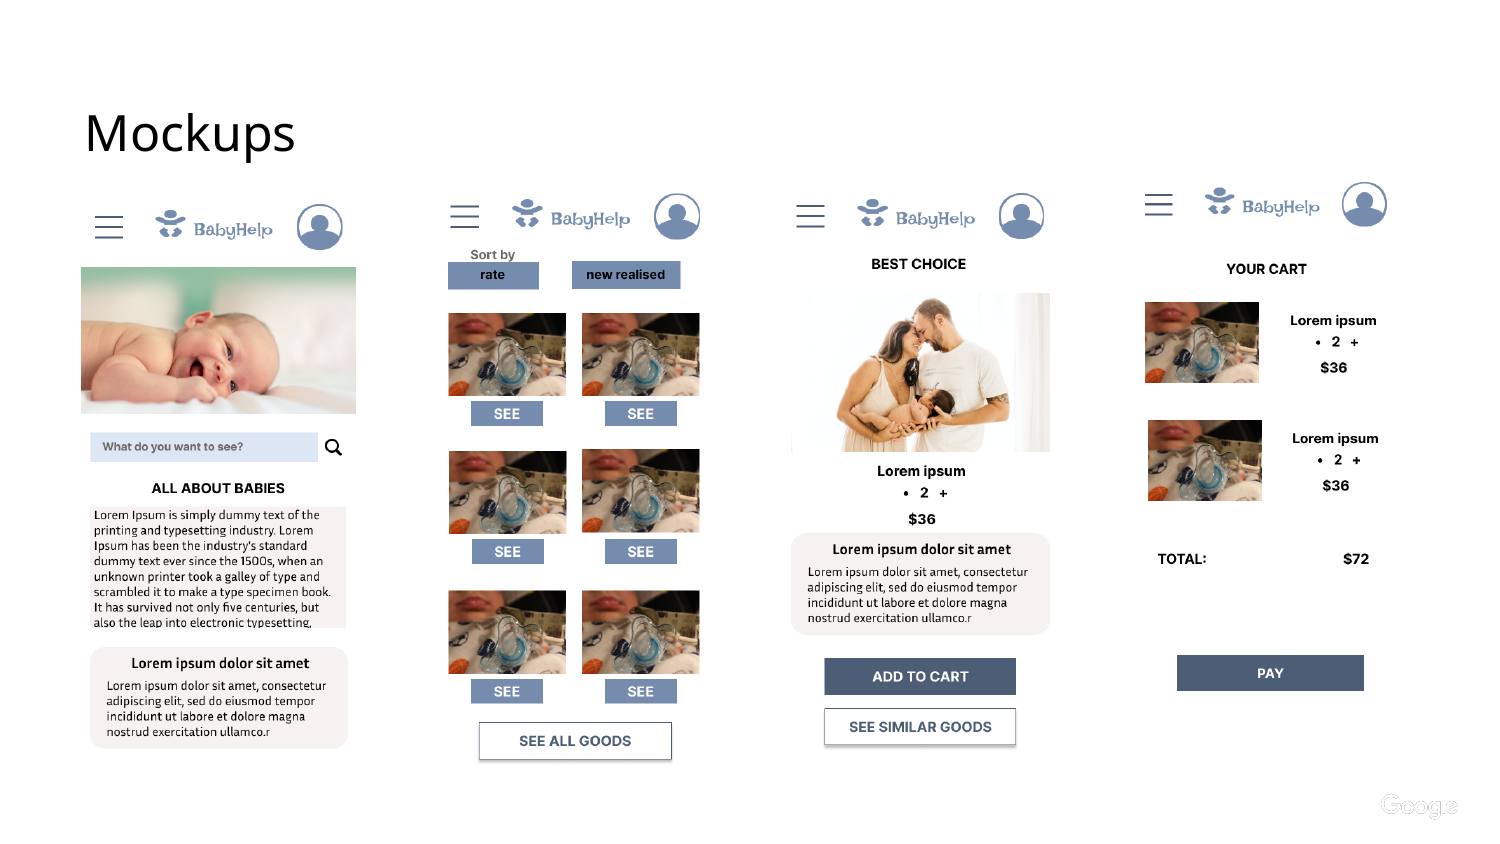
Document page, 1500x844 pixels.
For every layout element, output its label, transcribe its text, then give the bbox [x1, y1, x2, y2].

picture [436, 179, 714, 781]
picture [81, 190, 356, 786]
picture [782, 179, 1058, 775]
text_box Mockups [84, 85, 1234, 177]
picture [1131, 168, 1401, 752]
picture [1381, 794, 1458, 820]
